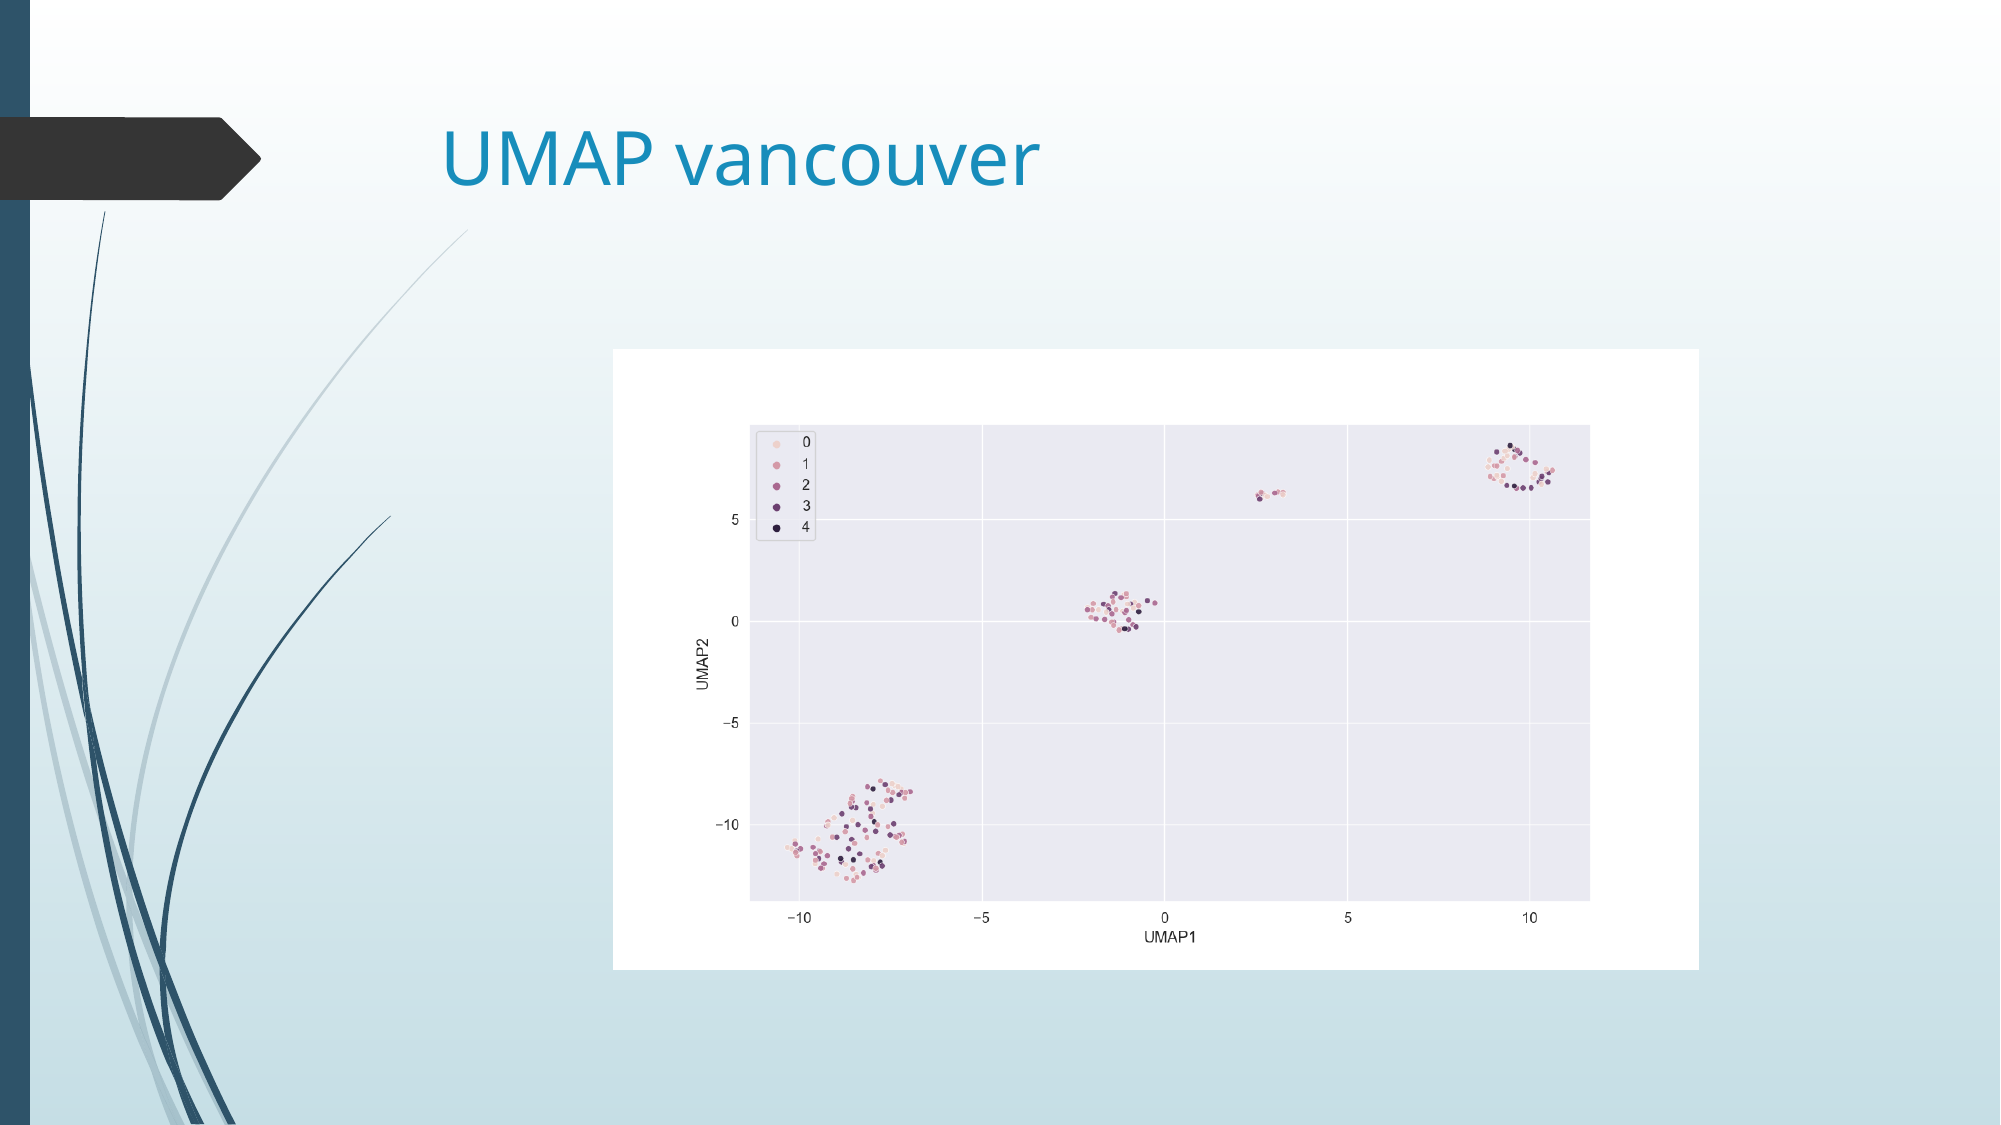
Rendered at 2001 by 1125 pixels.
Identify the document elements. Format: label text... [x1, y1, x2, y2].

picture [613, 350, 1699, 970]
title UMAP vancouver [425, 102, 1888, 313]
